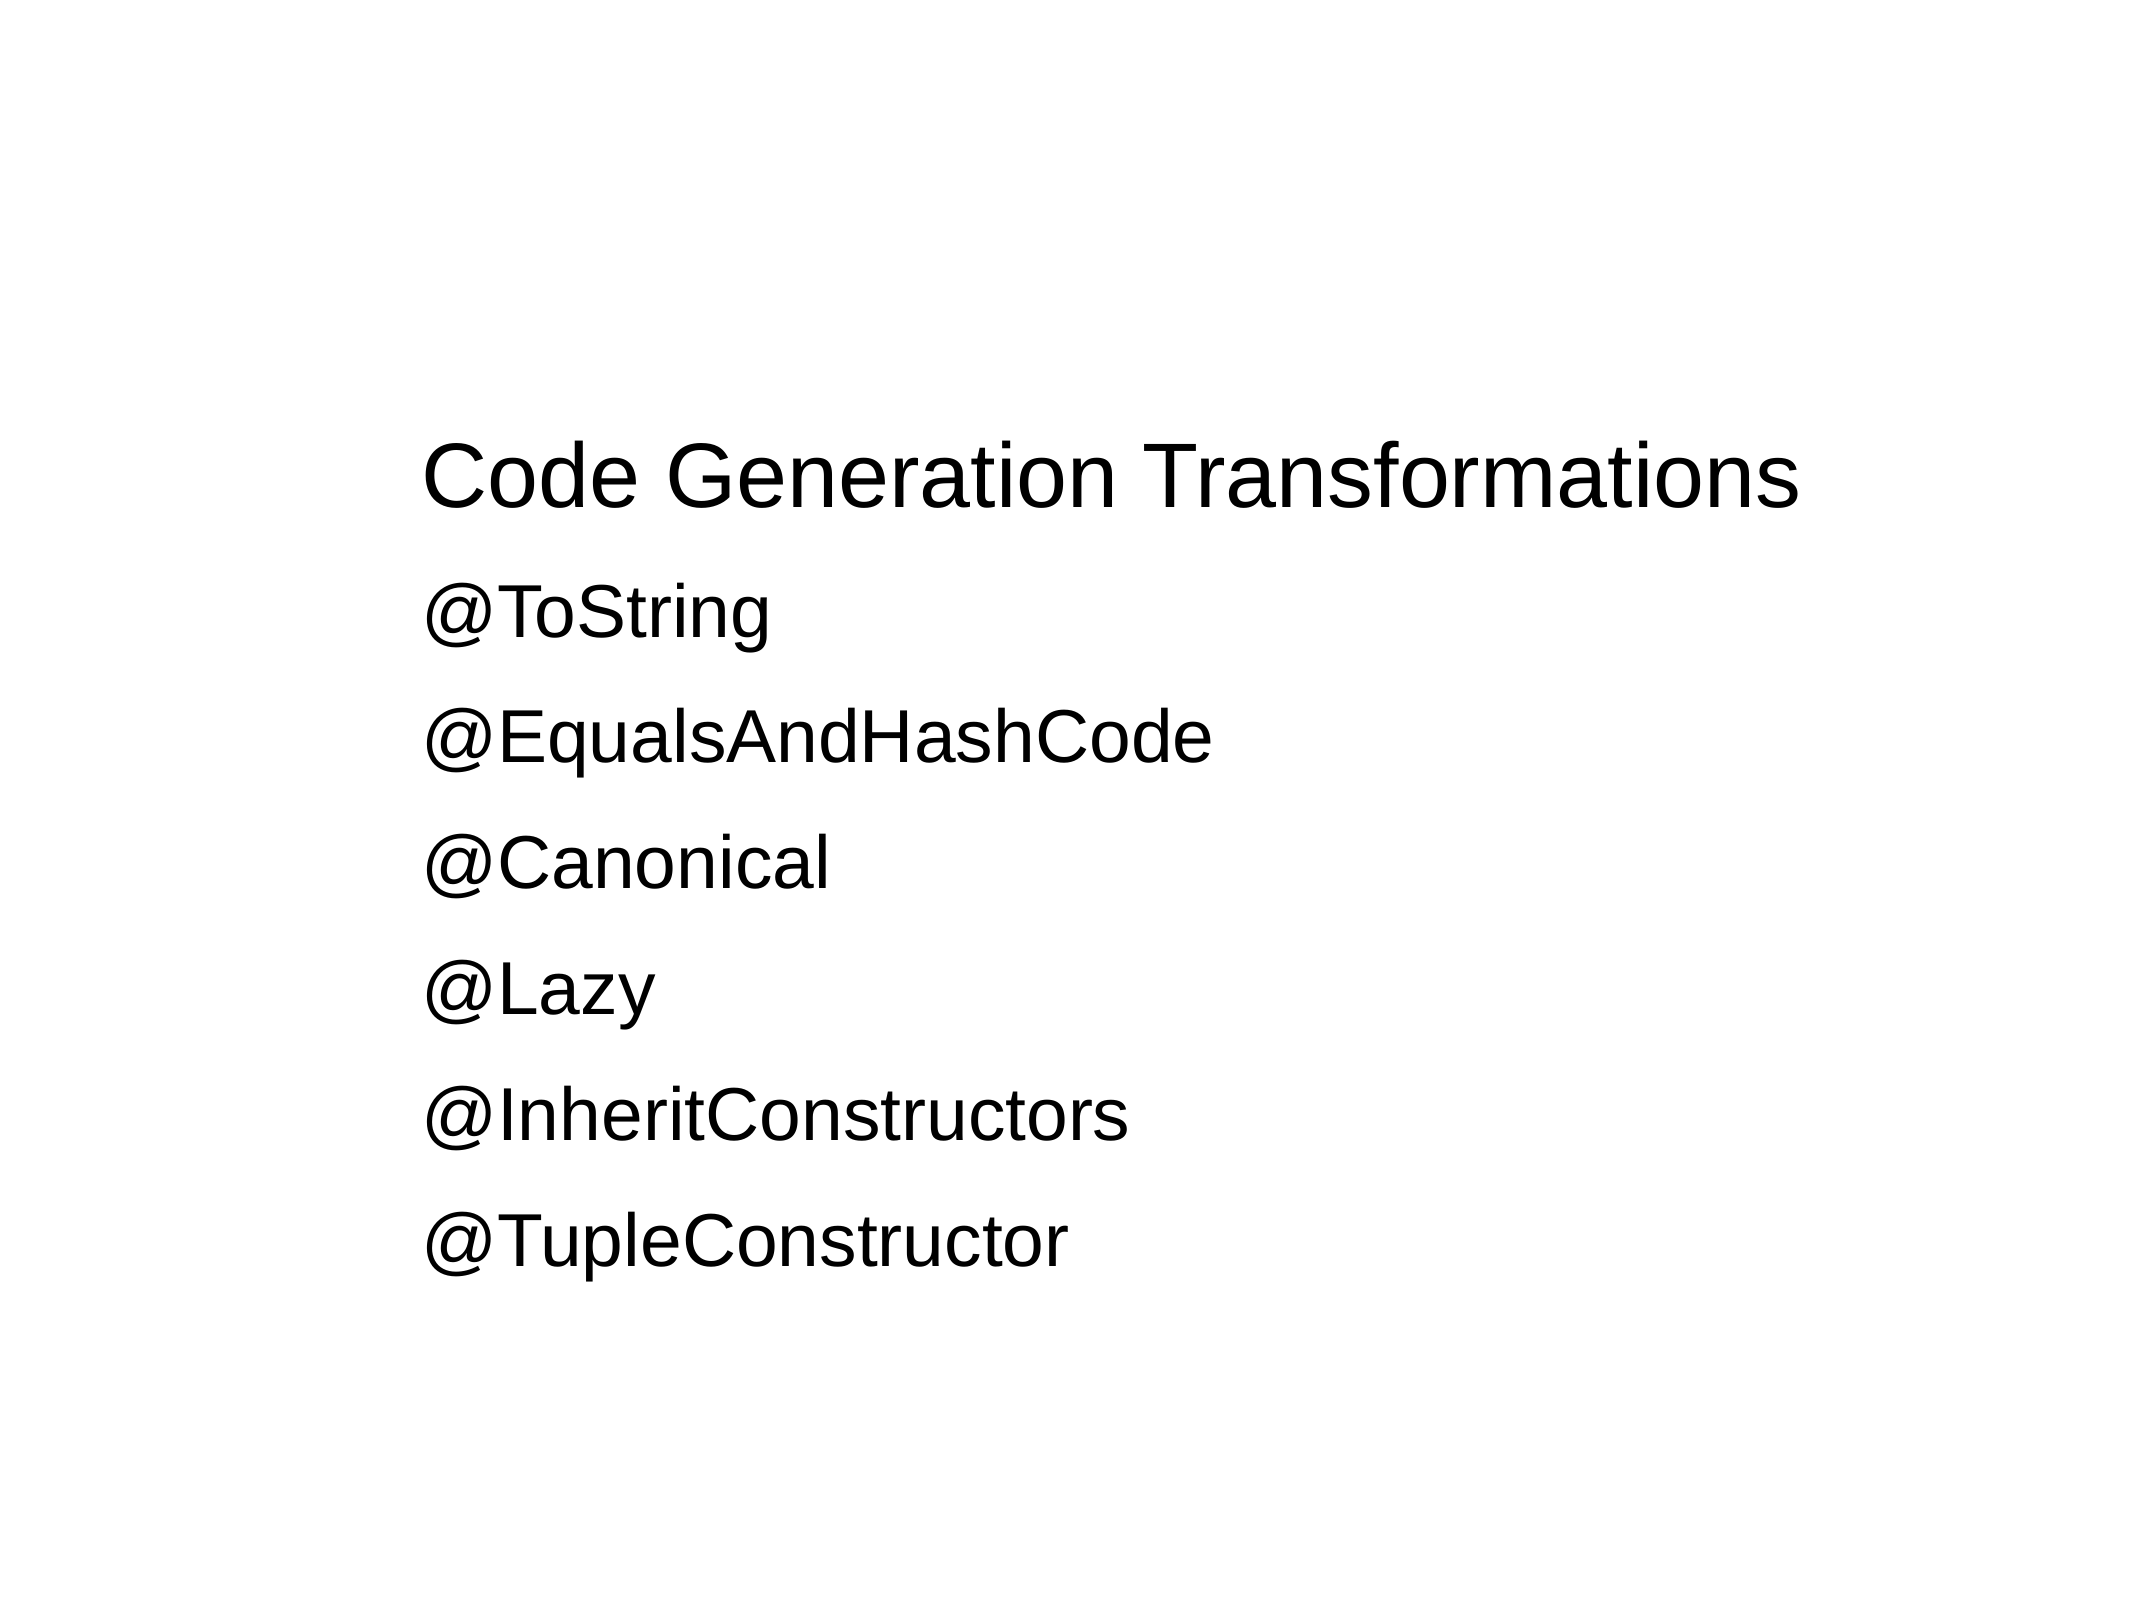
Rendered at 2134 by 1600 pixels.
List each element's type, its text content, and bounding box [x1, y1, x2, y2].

text_box Code Generation Transformations @ToString @EqualsAndHashCode @Canonical @Lazy @InheritConstructors @TupleConstructor [421, 373, 1986, 1395]
